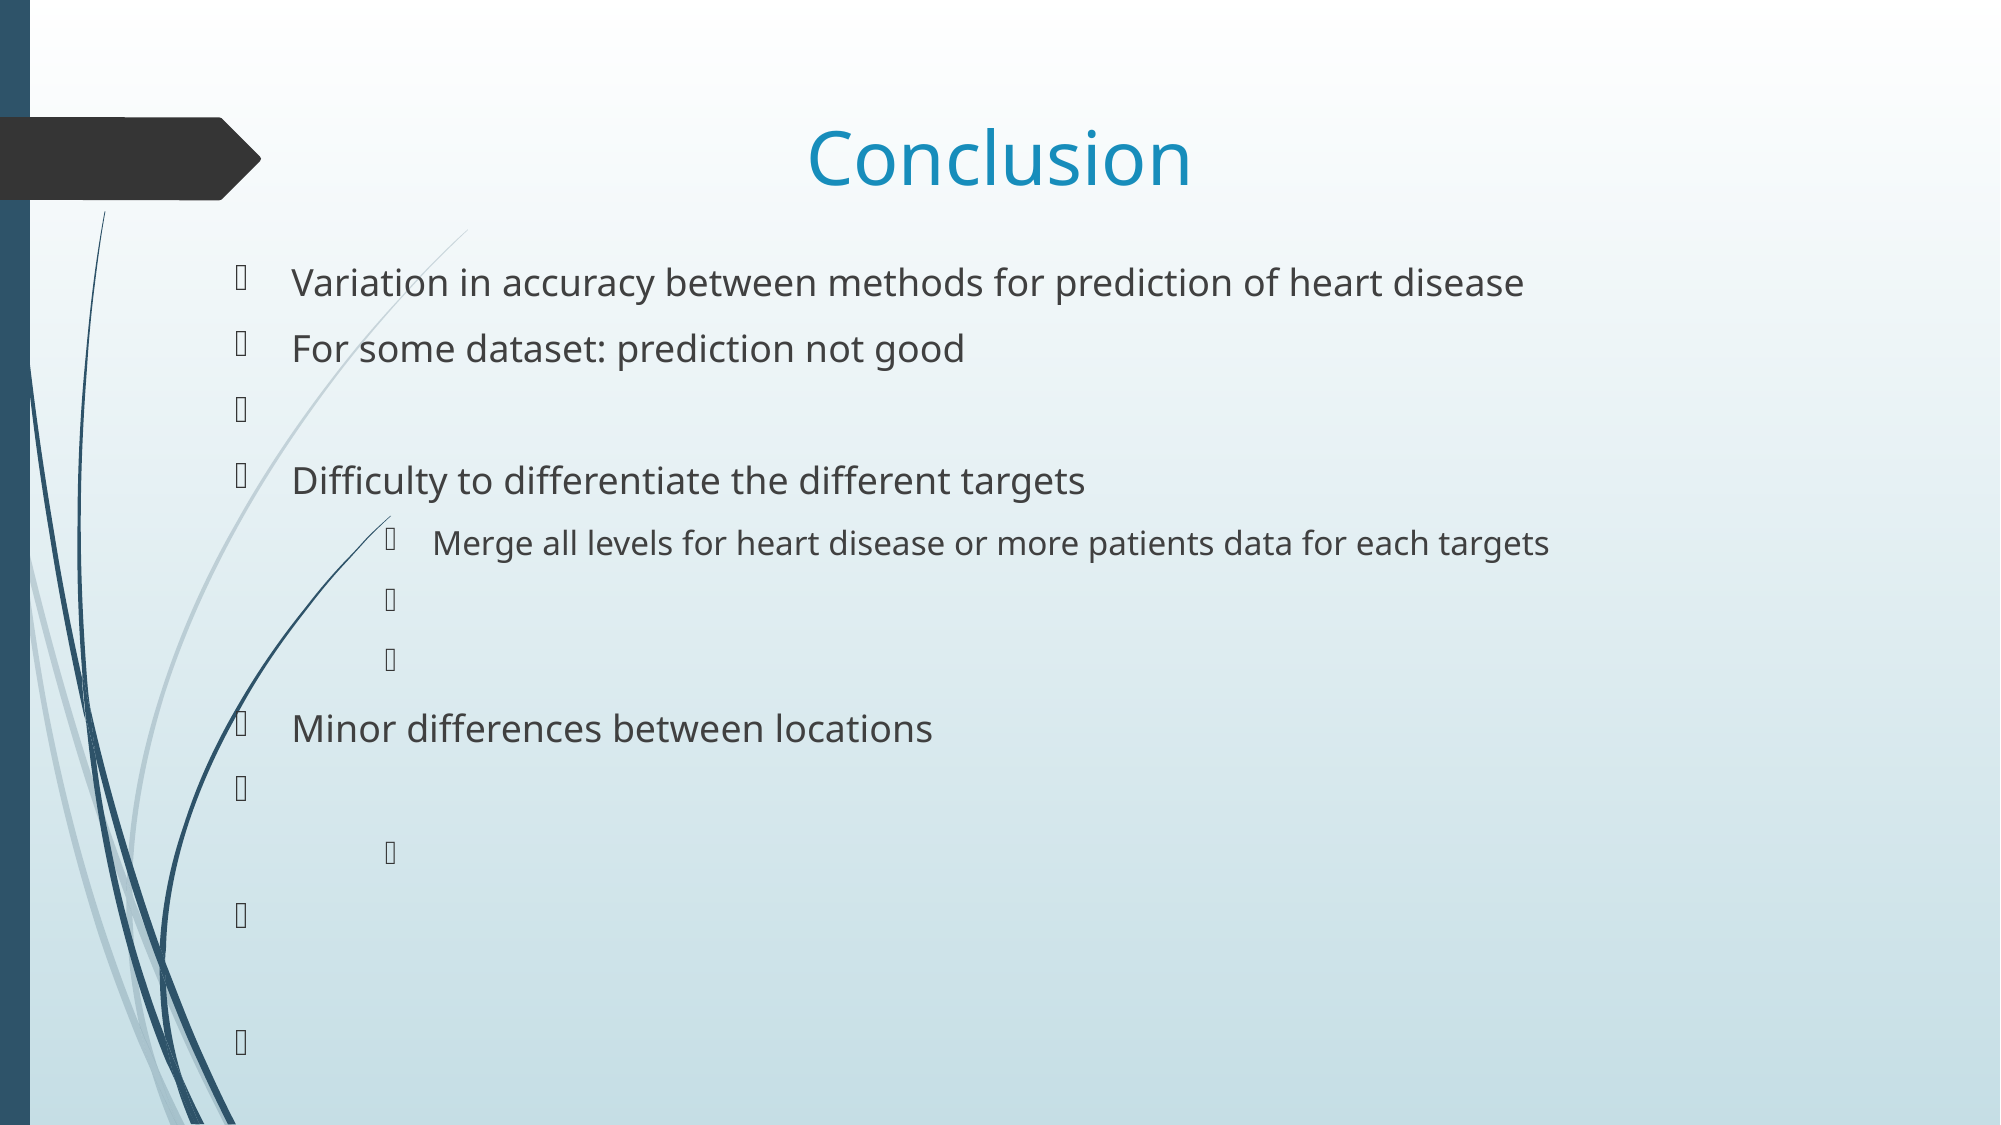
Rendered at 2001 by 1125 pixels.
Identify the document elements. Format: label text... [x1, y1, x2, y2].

list Variation in accuracy between methods for prediction of heart disease For some dataset: prediction not good Difficulty to differentiate the different targets Merge all levels for heart disease or more patients data for each targets Minor differences between locations [220, 251, 1863, 941]
title Conclusion [137, 102, 1863, 223]
